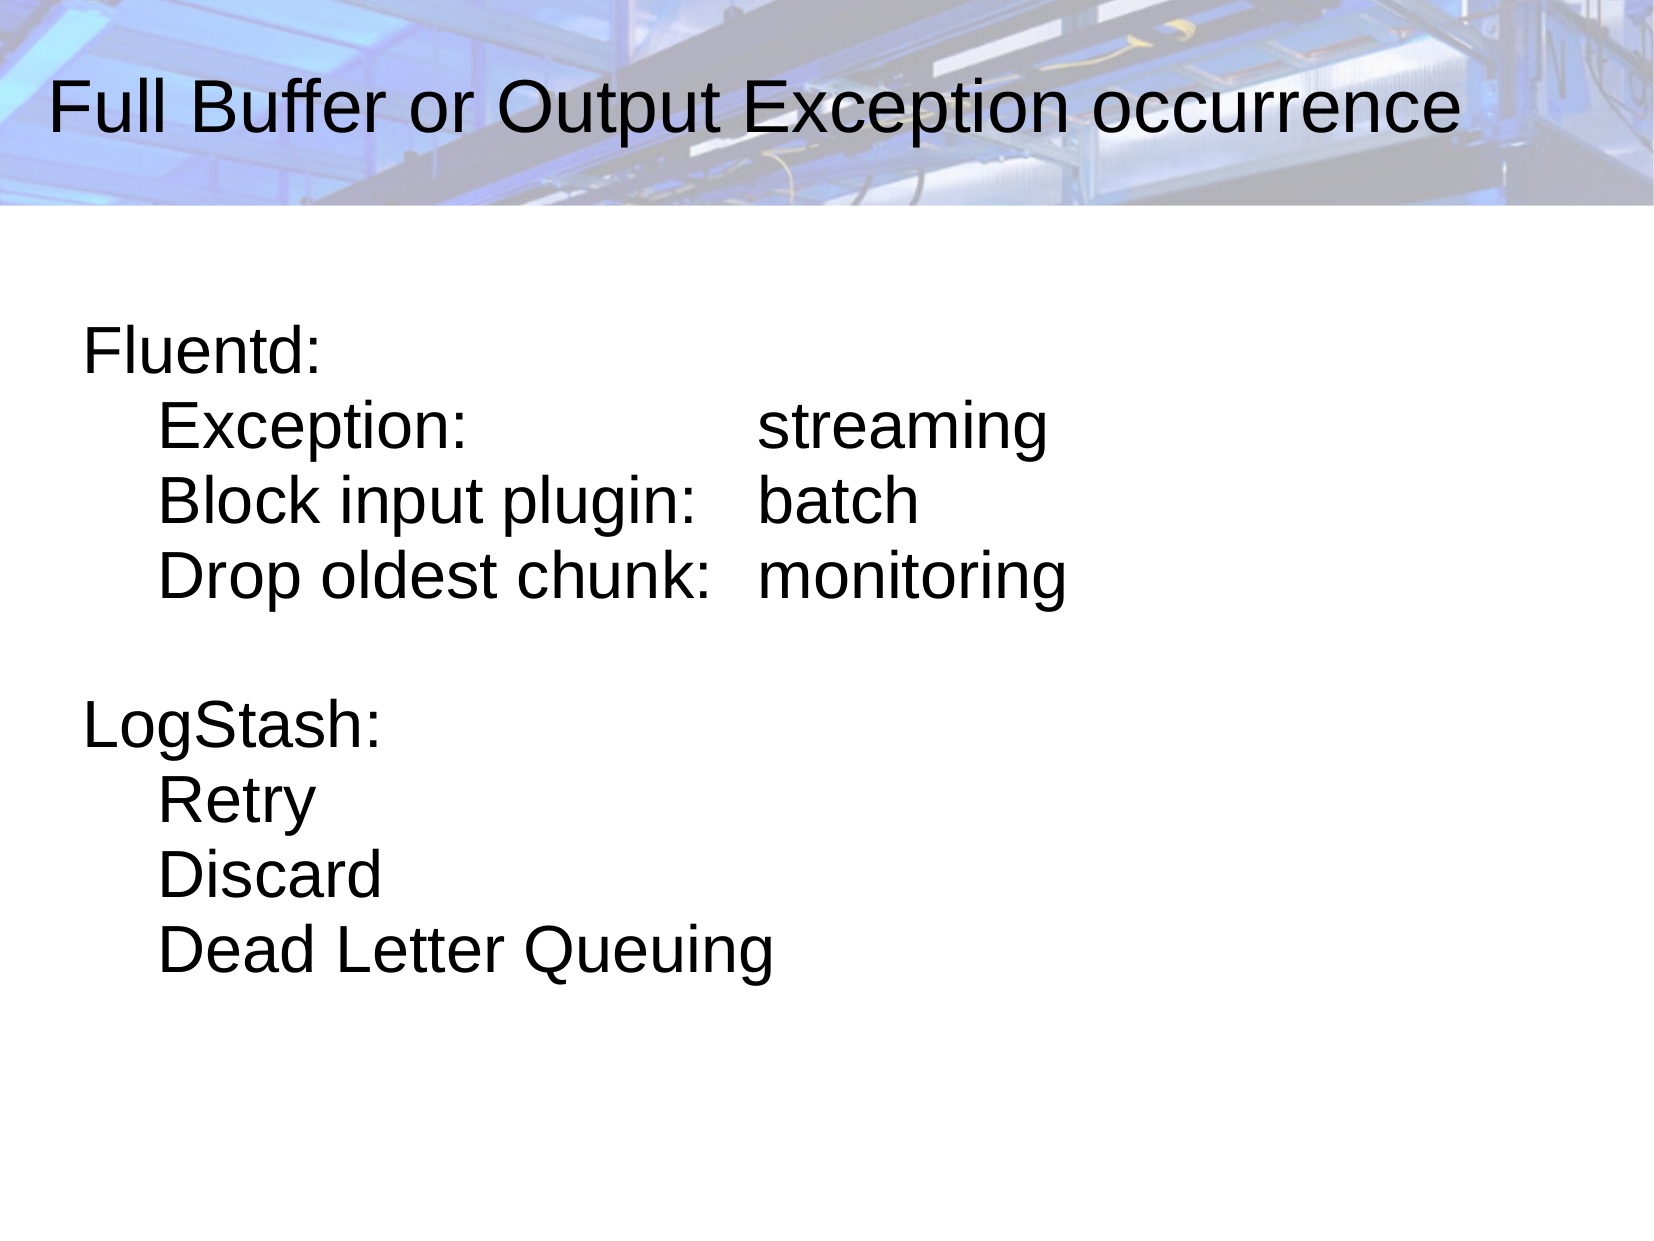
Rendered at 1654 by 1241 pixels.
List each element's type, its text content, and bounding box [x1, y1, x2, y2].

picture [0, 0, 1654, 1241]
title Full Buffer or Output Exception occurrence [11, 2, 1501, 211]
subtitle Fluentd: Exception: streaming Block input plugin: batch Drop oldest chunk: monitoring LogStash: Retry Discard Dead Letter Queuing [82, 290, 1538, 1010]
